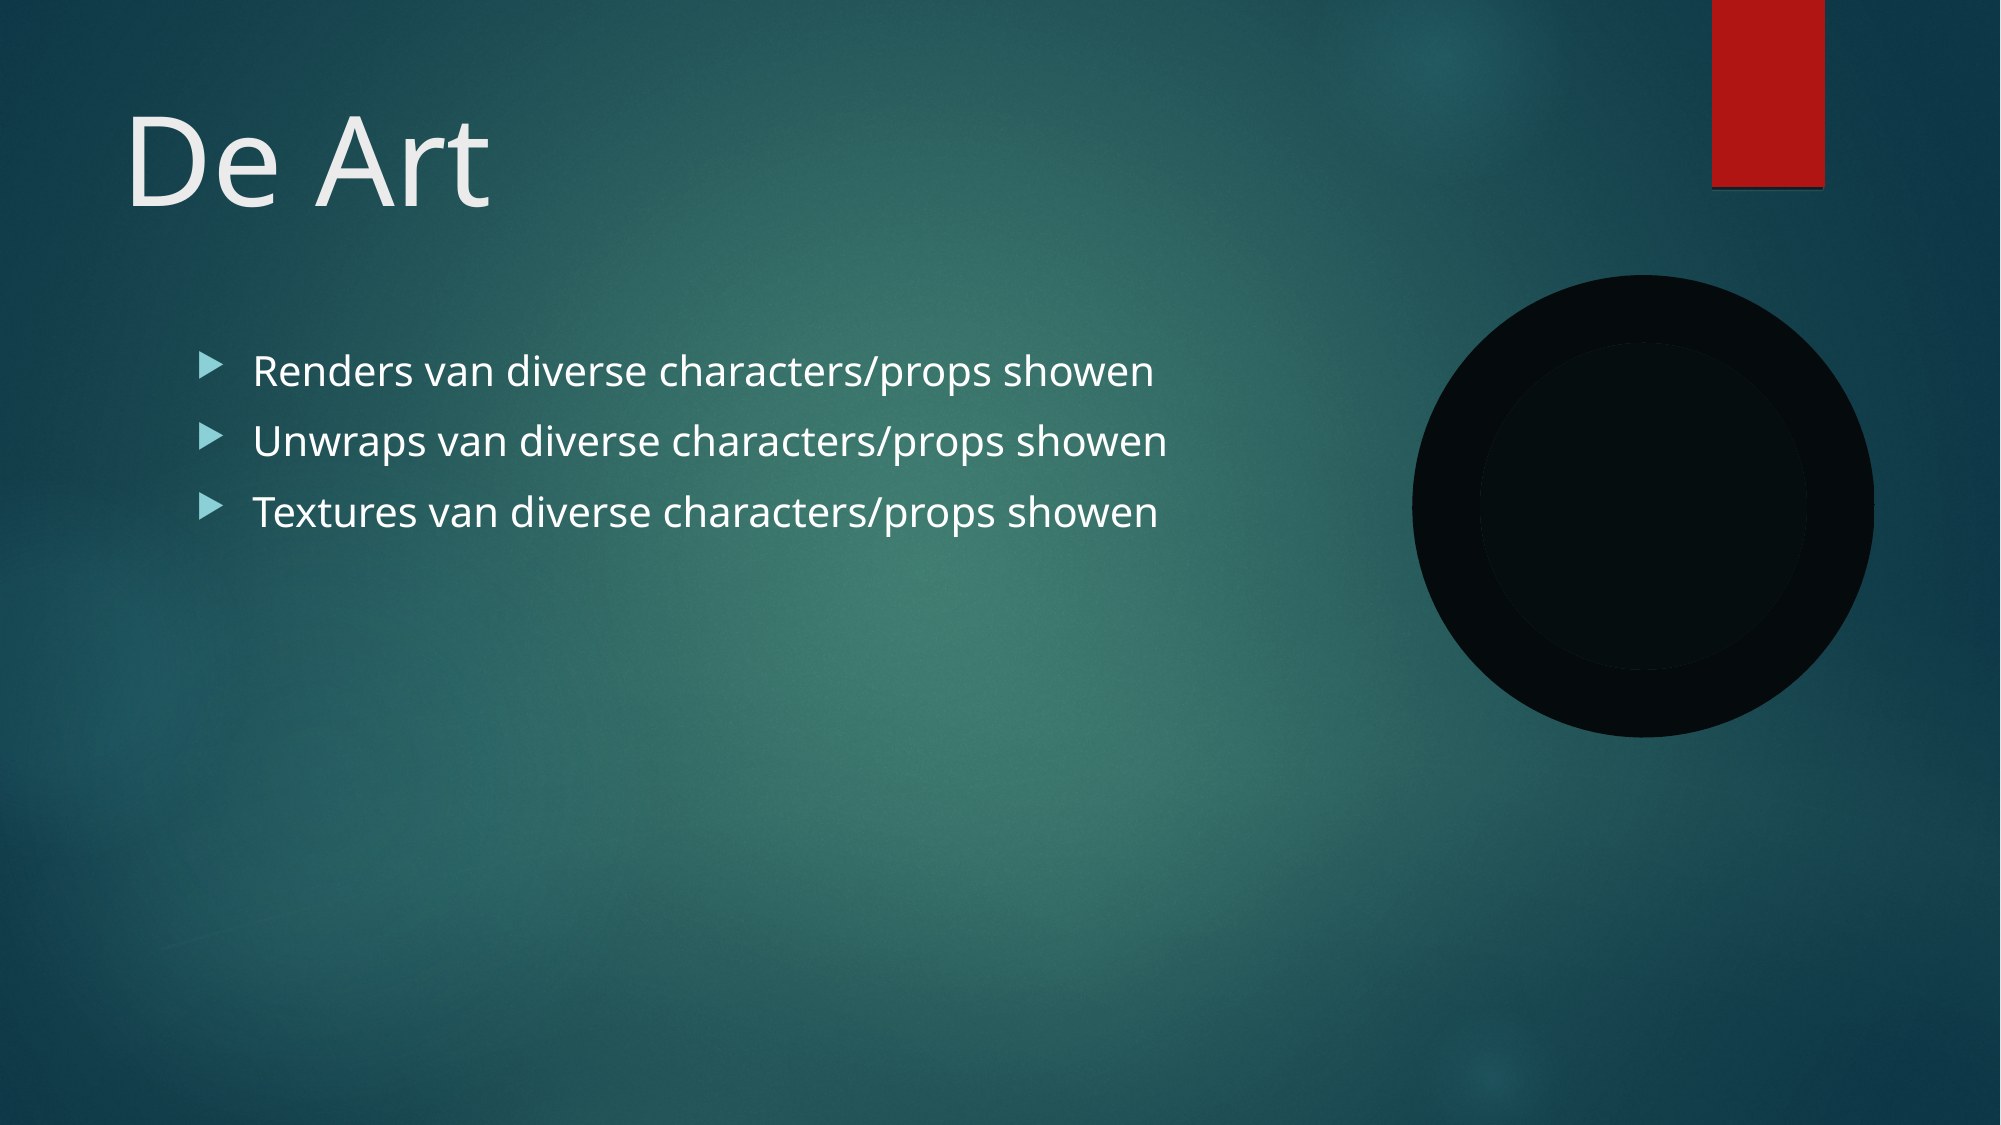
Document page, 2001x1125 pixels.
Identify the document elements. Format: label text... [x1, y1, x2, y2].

title De Art [106, 74, 1649, 305]
list Renders van diverse characters/props showen Unwraps van diverse characters/props showen Textures van diverse characters/props showen [181, 336, 1649, 1026]
